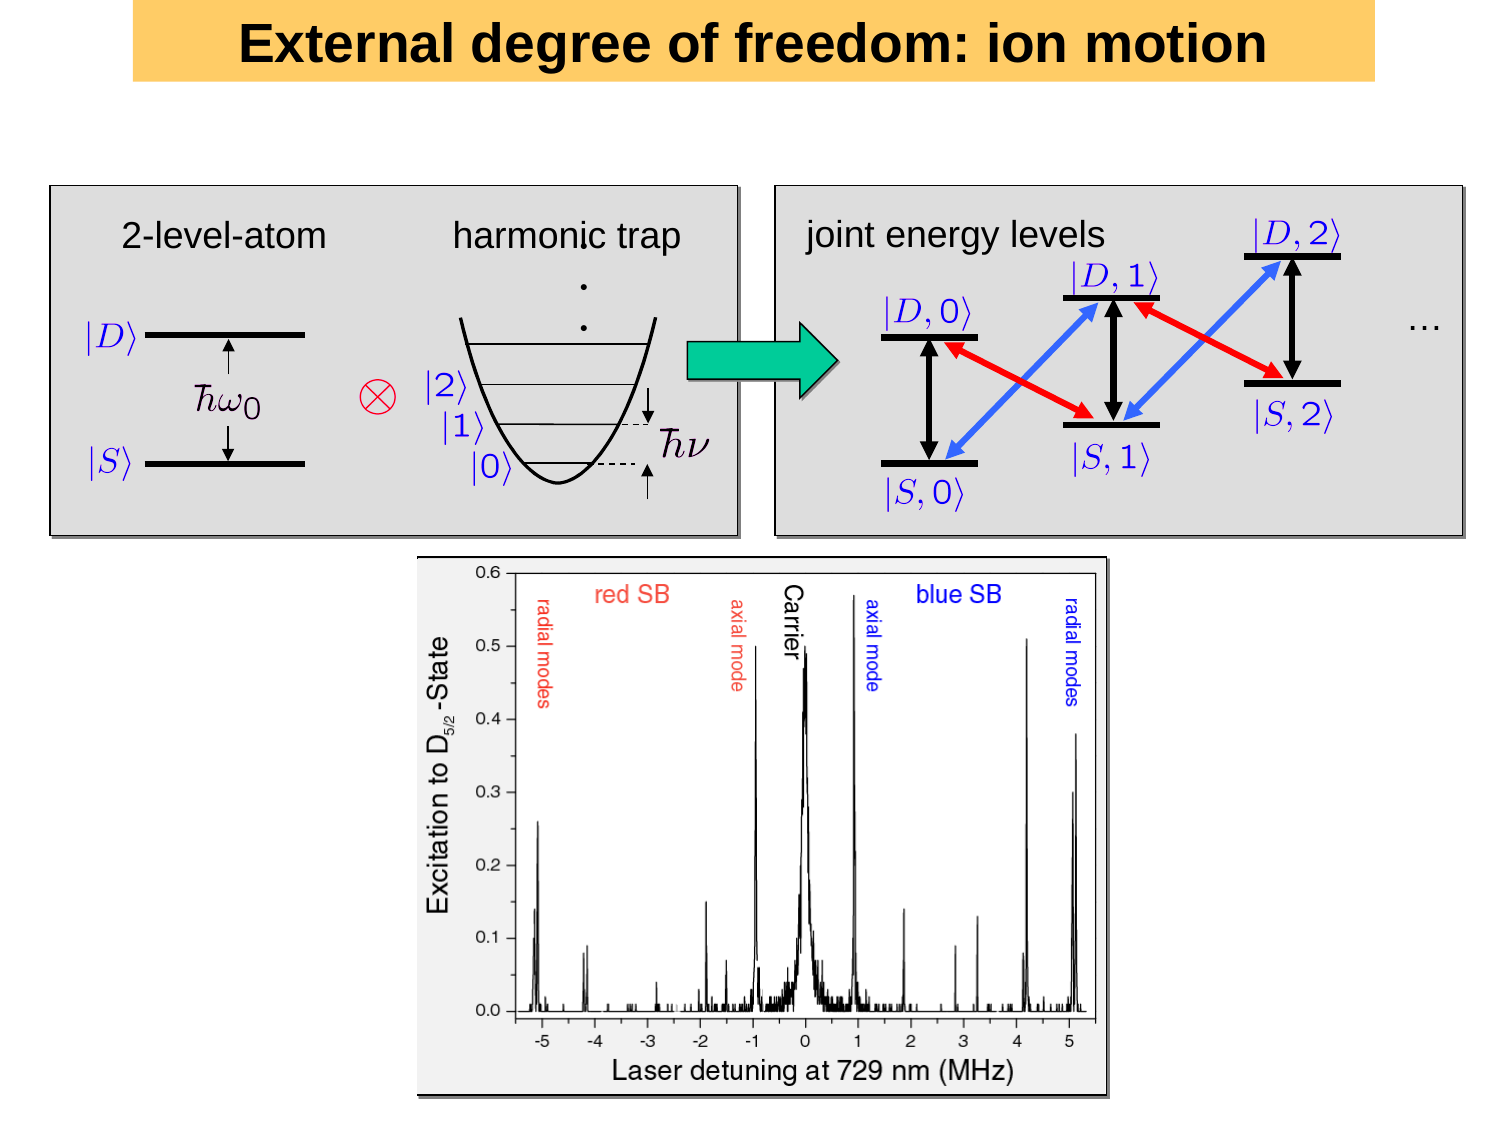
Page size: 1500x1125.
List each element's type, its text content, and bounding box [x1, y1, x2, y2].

text_box External degree of freedom: ion motion [132, 0, 1375, 82]
picture [658, 426, 711, 458]
picture [417, 559, 1106, 1094]
text_box [417, 556, 1107, 1096]
picture [1072, 261, 1158, 295]
picture [427, 370, 466, 405]
picture [885, 296, 971, 331]
text_box  [523, 223, 606, 351]
text_box joint energy levels [791, 201, 1136, 263]
picture [1256, 399, 1332, 434]
text_box harmonic trap [437, 203, 697, 264]
picture [90, 446, 131, 481]
text_box [774, 185, 1463, 536]
picture [444, 411, 483, 445]
picture [193, 383, 261, 420]
picture [357, 379, 396, 417]
text_box [49, 185, 738, 536]
picture [1074, 442, 1149, 477]
picture [1254, 218, 1340, 253]
picture [887, 477, 963, 512]
picture [473, 451, 511, 486]
text_box … [1391, 285, 1459, 346]
text_box 2-level-atom [106, 203, 343, 264]
picture [87, 321, 136, 356]
